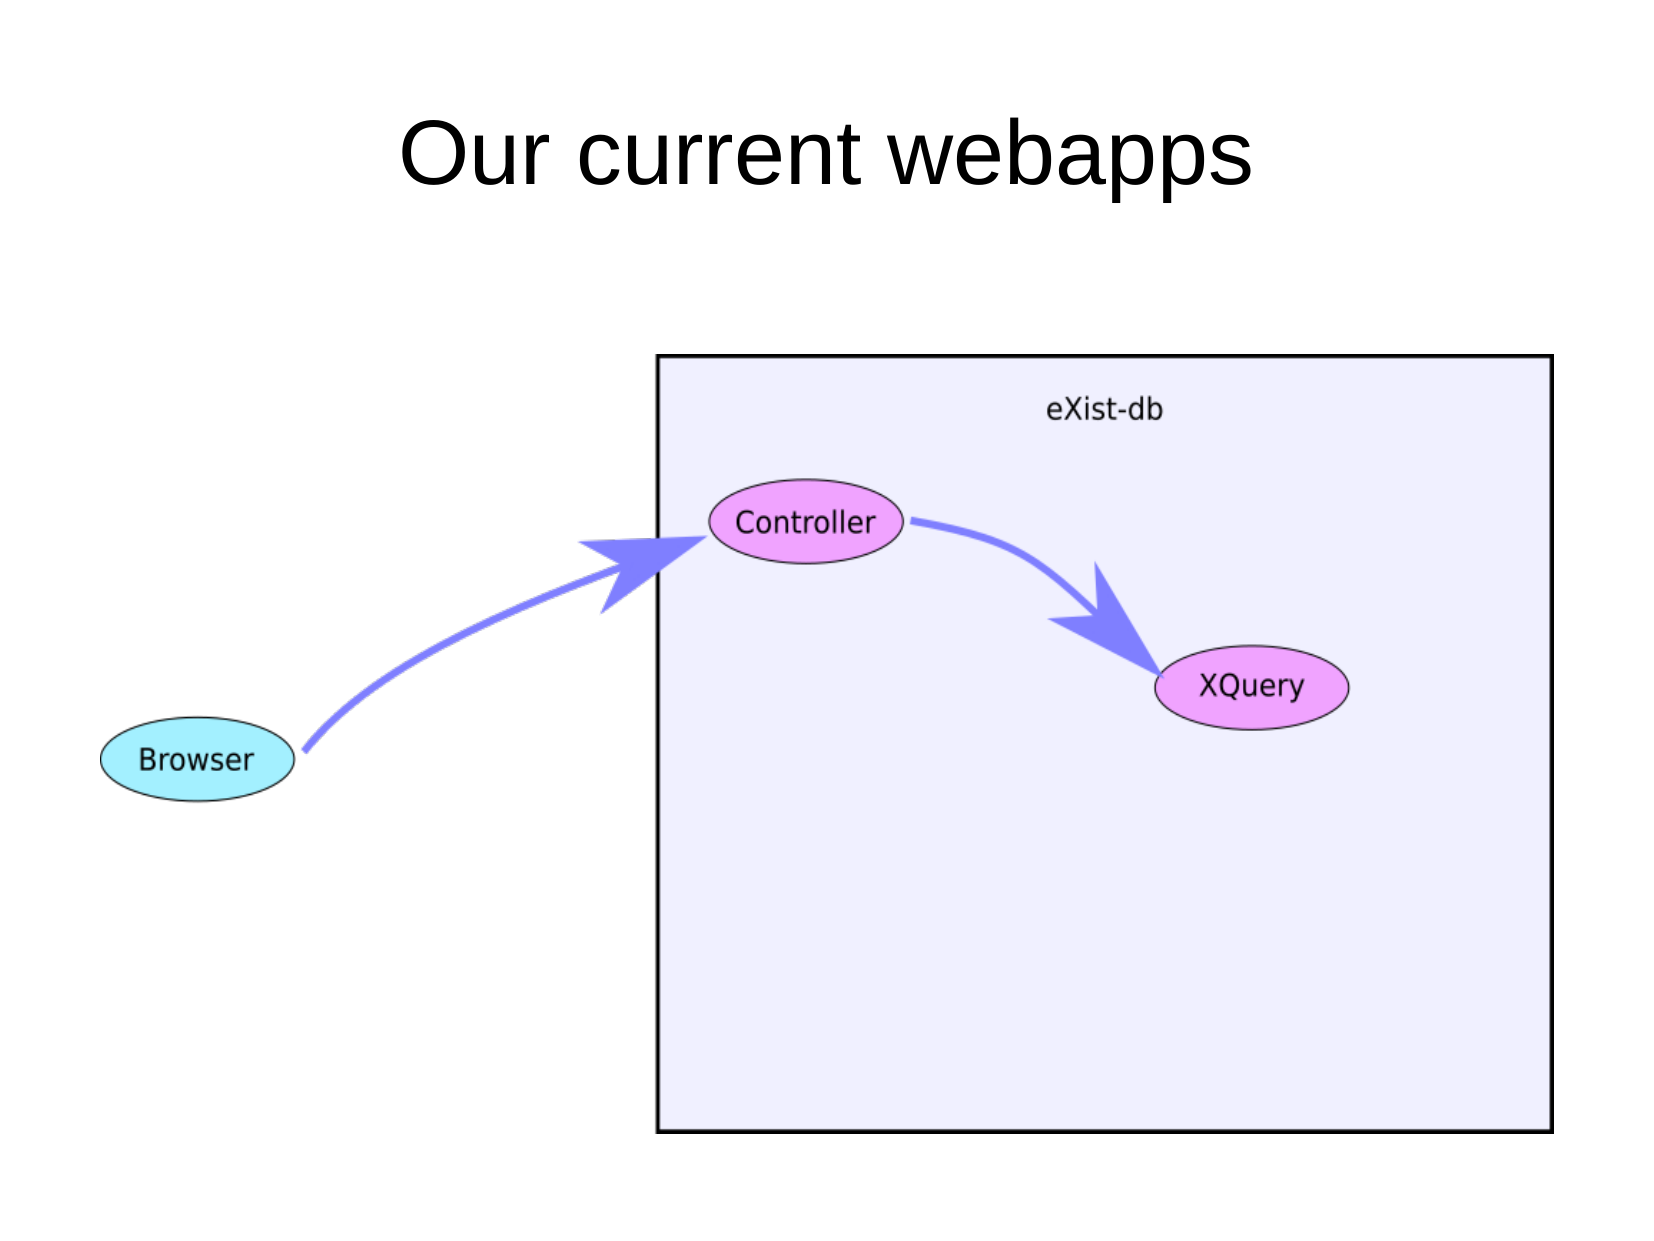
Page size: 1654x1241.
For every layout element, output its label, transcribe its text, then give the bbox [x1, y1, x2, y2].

picture [100, 354, 1554, 1134]
title Our current webapps [82, 49, 1571, 257]
